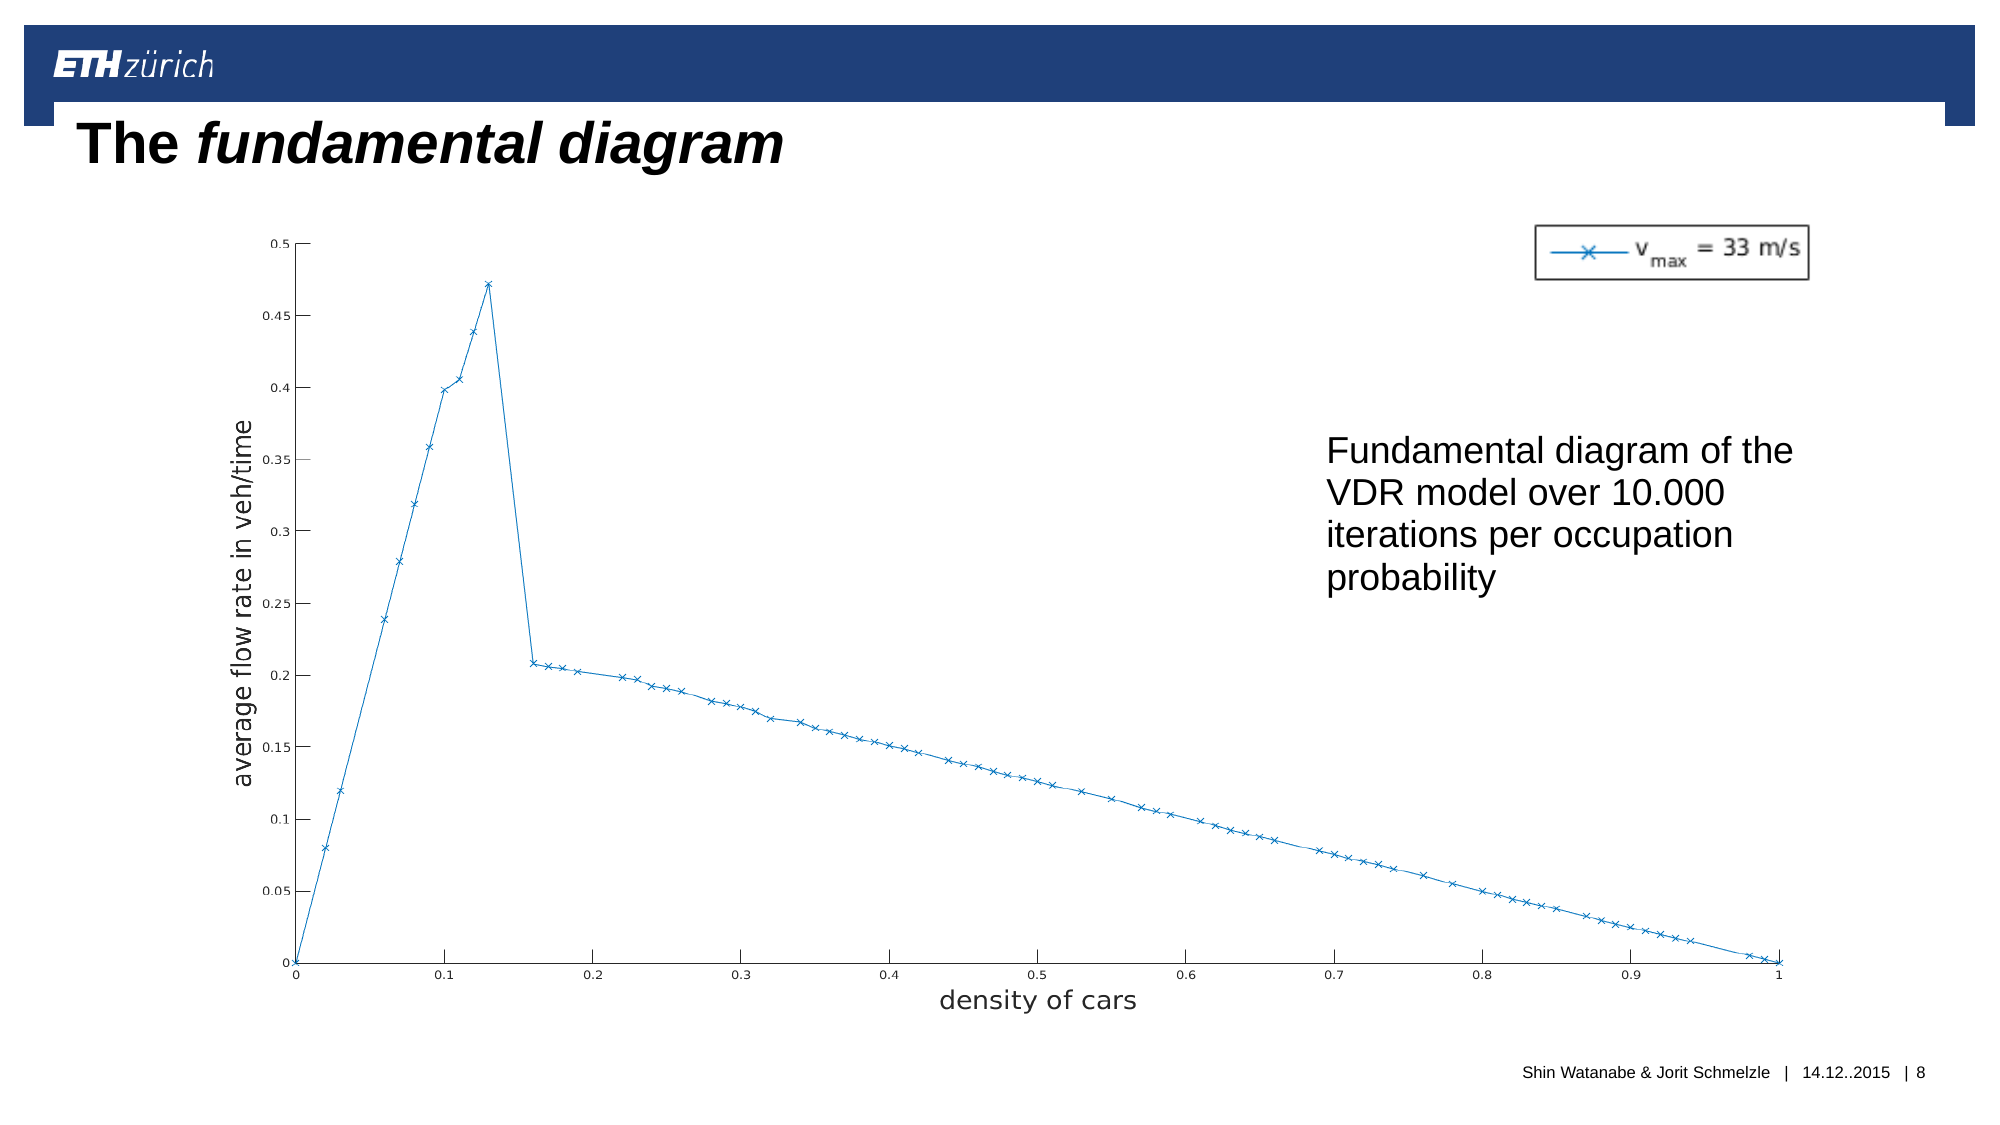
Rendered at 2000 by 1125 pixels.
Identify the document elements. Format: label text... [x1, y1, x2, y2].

title The fundamental diagram [53, 101, 1945, 262]
list Fundamental diagram of the VDR model over 10.000 iterations per occupation probability [1243, 429, 1855, 957]
picture [47, 177, 1961, 1059]
